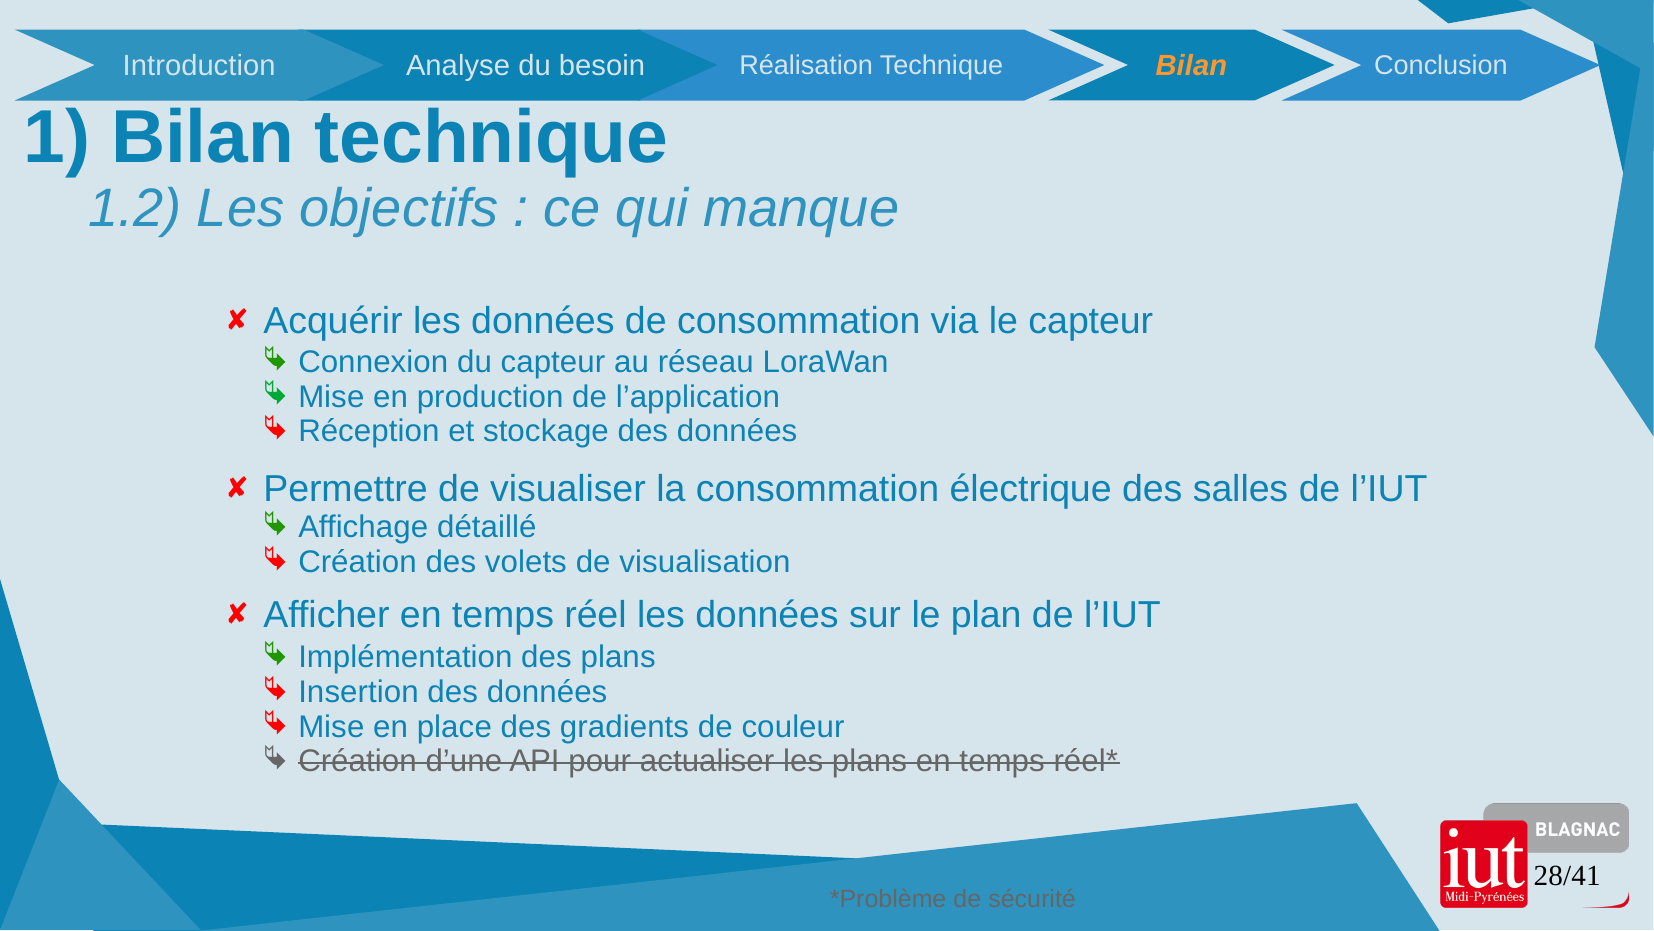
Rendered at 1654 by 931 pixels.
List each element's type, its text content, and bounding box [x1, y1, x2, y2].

text_box Connexion du capteur au réseau LoraWan Mise en production de l’application Réception et stockage des données [248, 336, 905, 456]
text_box Analyse du besoin [305, 29, 715, 101]
title 1.2) Les objectifs : ce qui manque [88, 177, 1388, 238]
text_box Acquérir les données de consommation via le capteur Permettre de visualiser la consommation électrique des salles de l’IUT Afficher en temps réel les données sur le plan de l’IUT [213, 292, 1512, 728]
text_box *Problème de sécurité [814, 877, 1099, 920]
text_box Introduction [14, 29, 384, 101]
text_box Réalisation Technique [637, 29, 1105, 101]
text_box Bilan [1048, 29, 1335, 101]
picture [1440, 803, 1629, 908]
text_box Implémentation des plans Insertion des données Mise en place des gradients de couleur Création d’une API pour actualiser les plans en temps réel* [248, 631, 1182, 786]
title 1) Bilan technique [23, 94, 1512, 179]
text_box Affichage détaillé Création des volets de visualisation [248, 502, 807, 587]
text_box Conclusion [1281, 29, 1601, 101]
